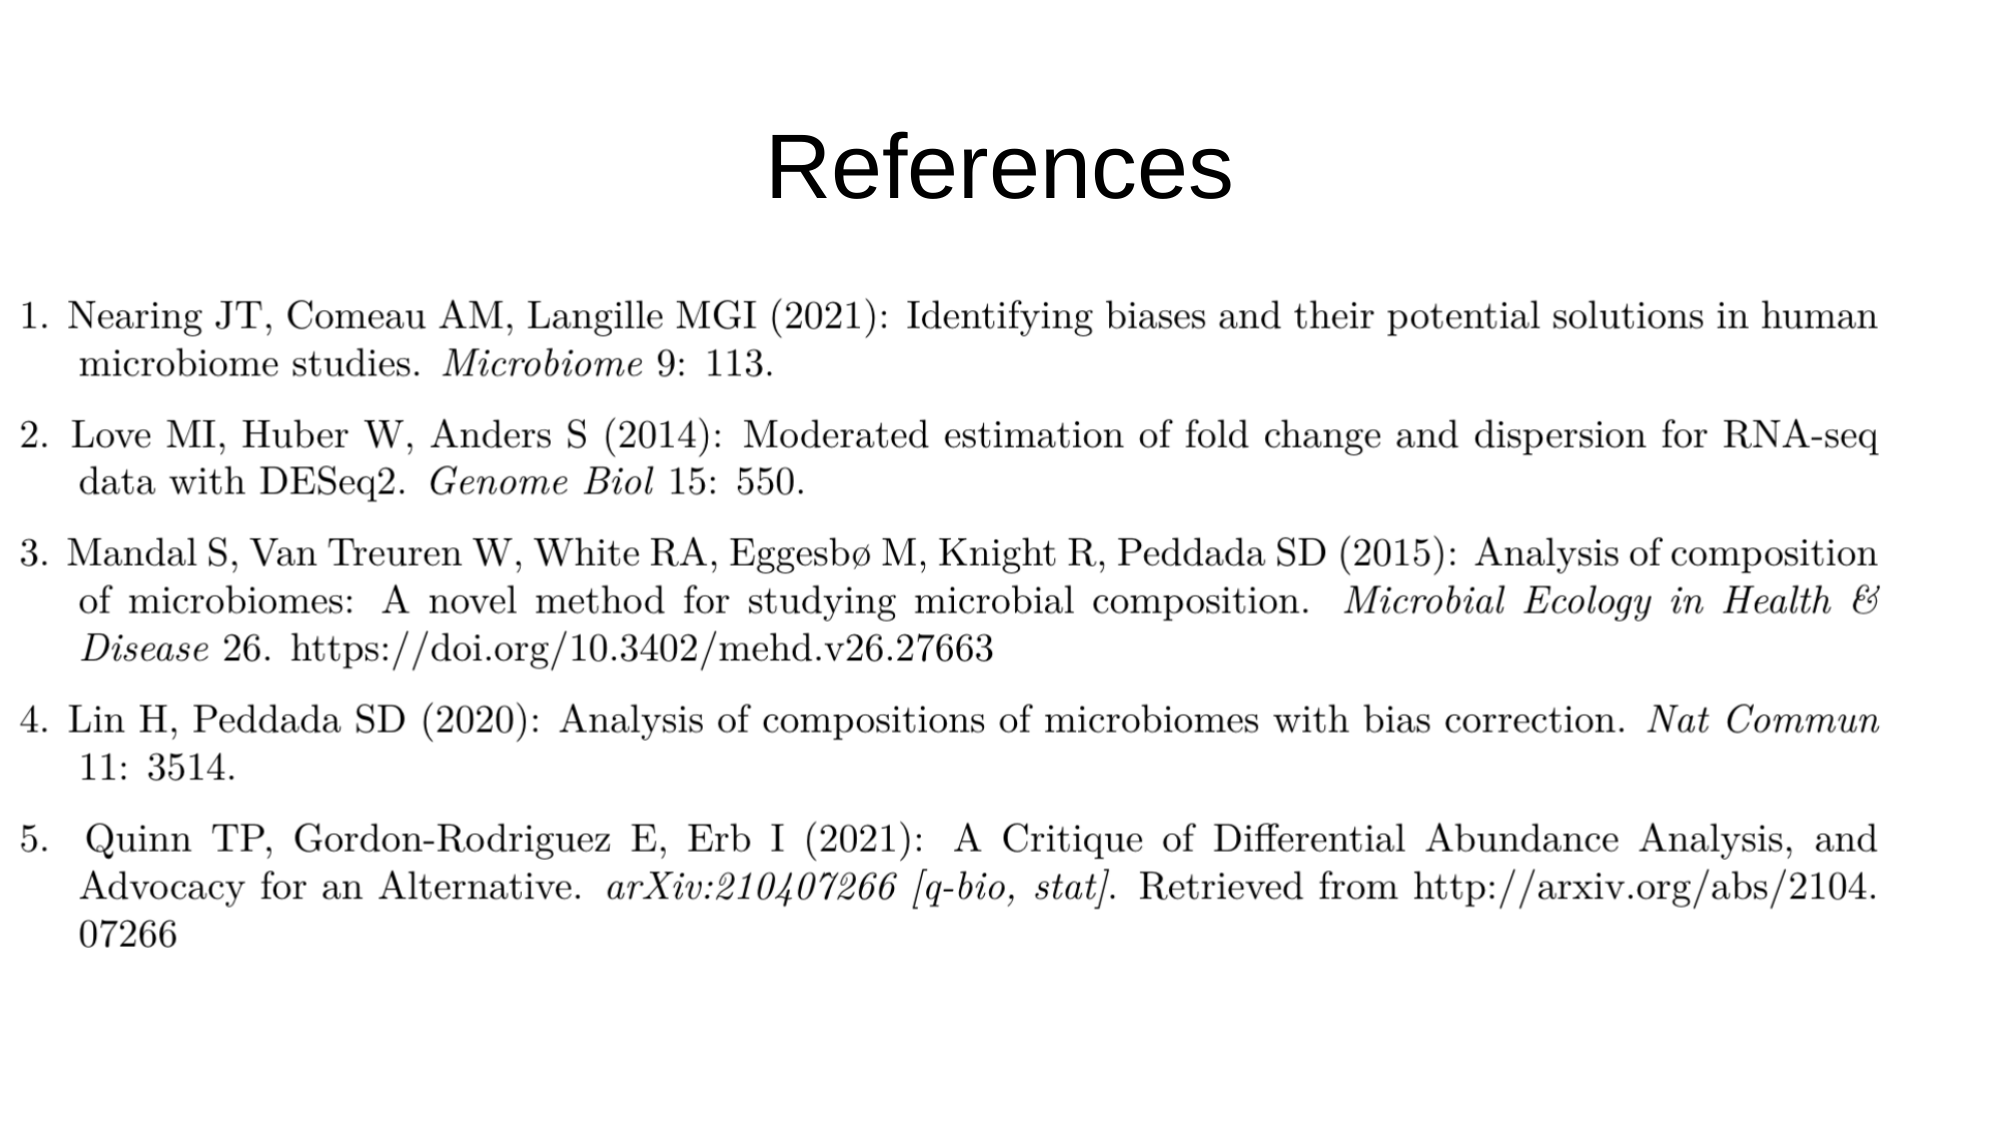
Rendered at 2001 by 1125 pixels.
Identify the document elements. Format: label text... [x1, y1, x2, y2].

picture [0, 277, 2000, 1066]
title References [137, 59, 1863, 277]
